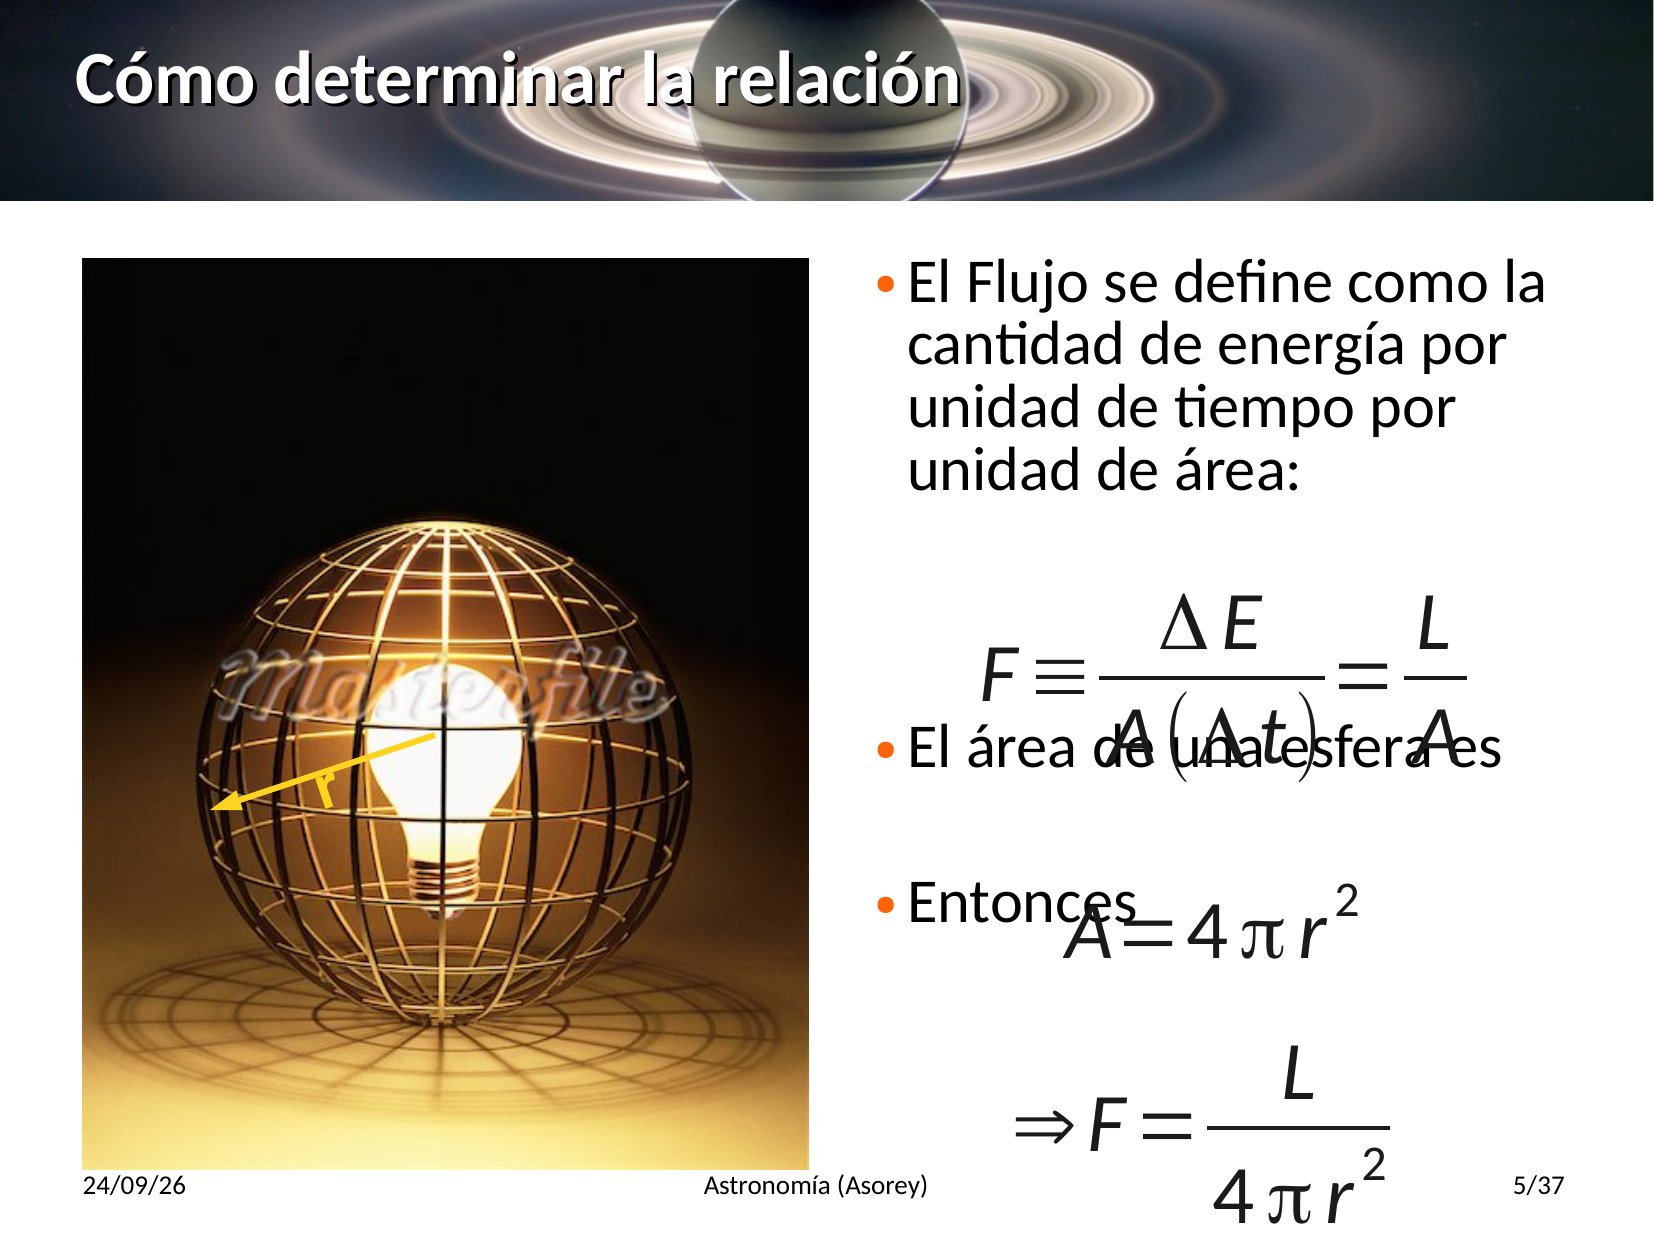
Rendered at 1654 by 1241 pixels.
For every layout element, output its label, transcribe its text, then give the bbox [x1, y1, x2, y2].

chart [1005, 1020, 1401, 1241]
picture [0, 0, 1654, 201]
picture [82, 258, 809, 1170]
chart [972, 570, 1477, 787]
chart [1053, 870, 1366, 982]
list El Flujo se define como la cantidad de energía por unidad de tiempo por unidad de área: El área de una esfera es Entonces [845, 255, 1572, 1174]
title Cómo determinar la relación [75, 19, 1564, 151]
